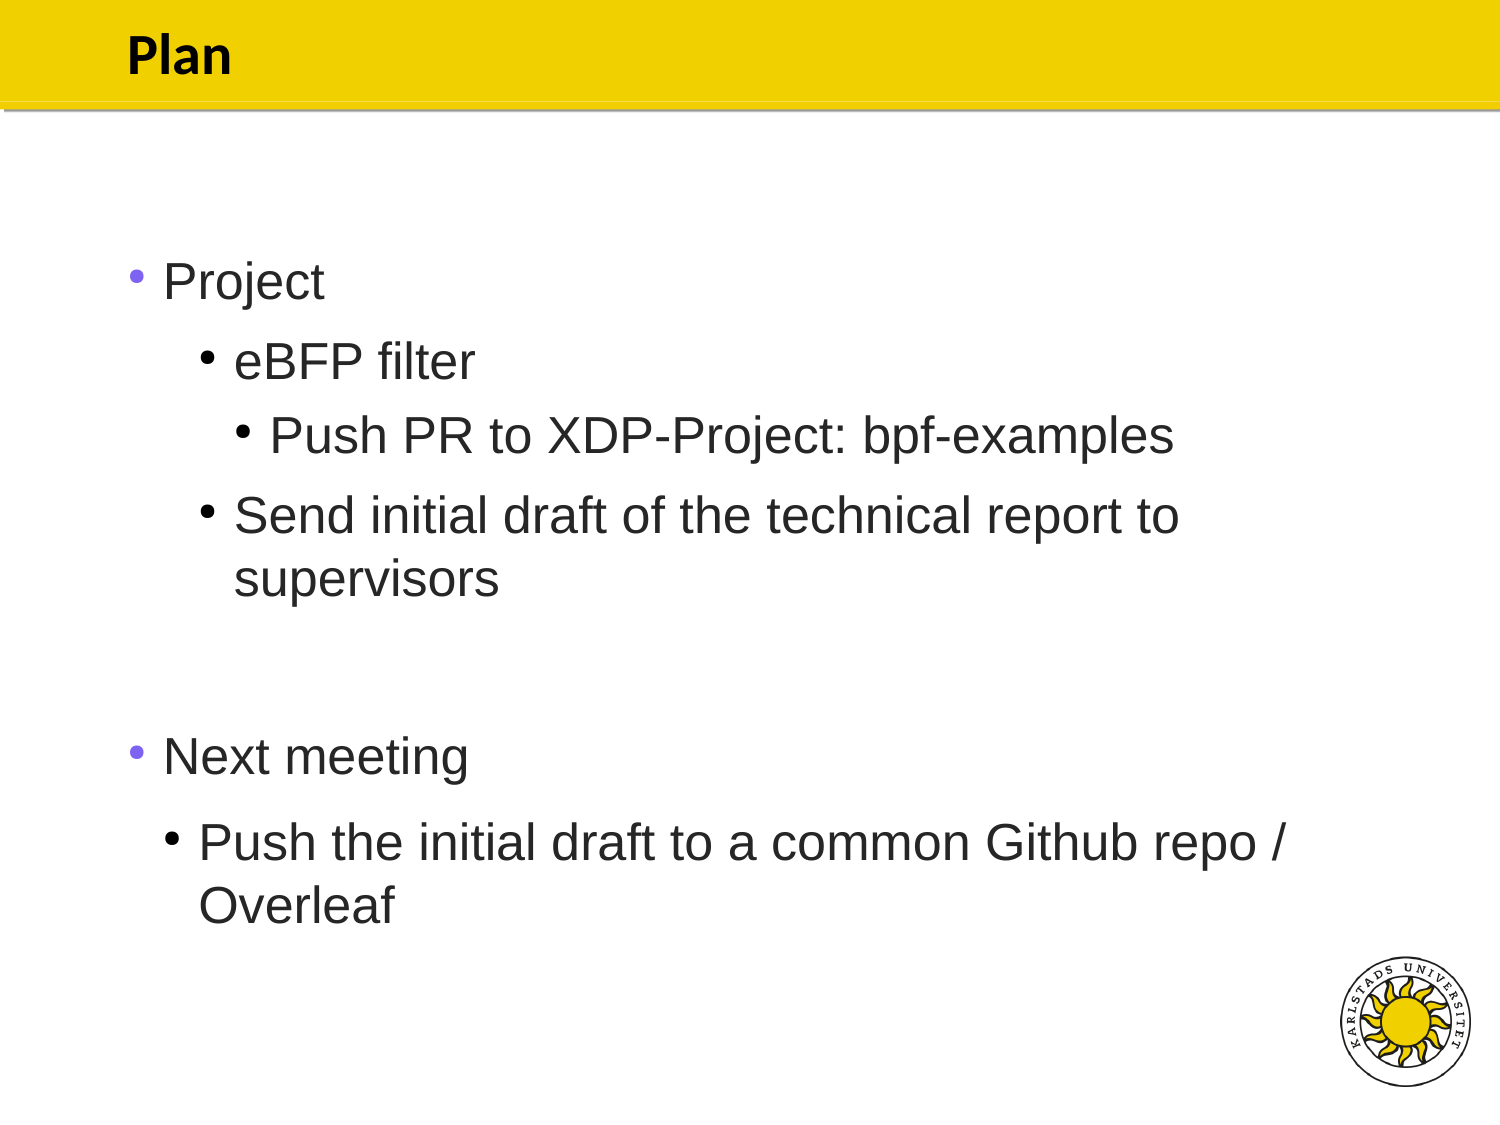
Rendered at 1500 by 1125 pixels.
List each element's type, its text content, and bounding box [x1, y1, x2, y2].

title Plan [112, 0, 1388, 102]
list Project eBFP filter Push PR to XDP-Project: bpf-examples Send initial draft of the technical report to supervisors Next meeting Push the initial draft to a common Github repo / Overleaf [112, 166, 1441, 970]
picture [1340, 948, 1471, 1095]
